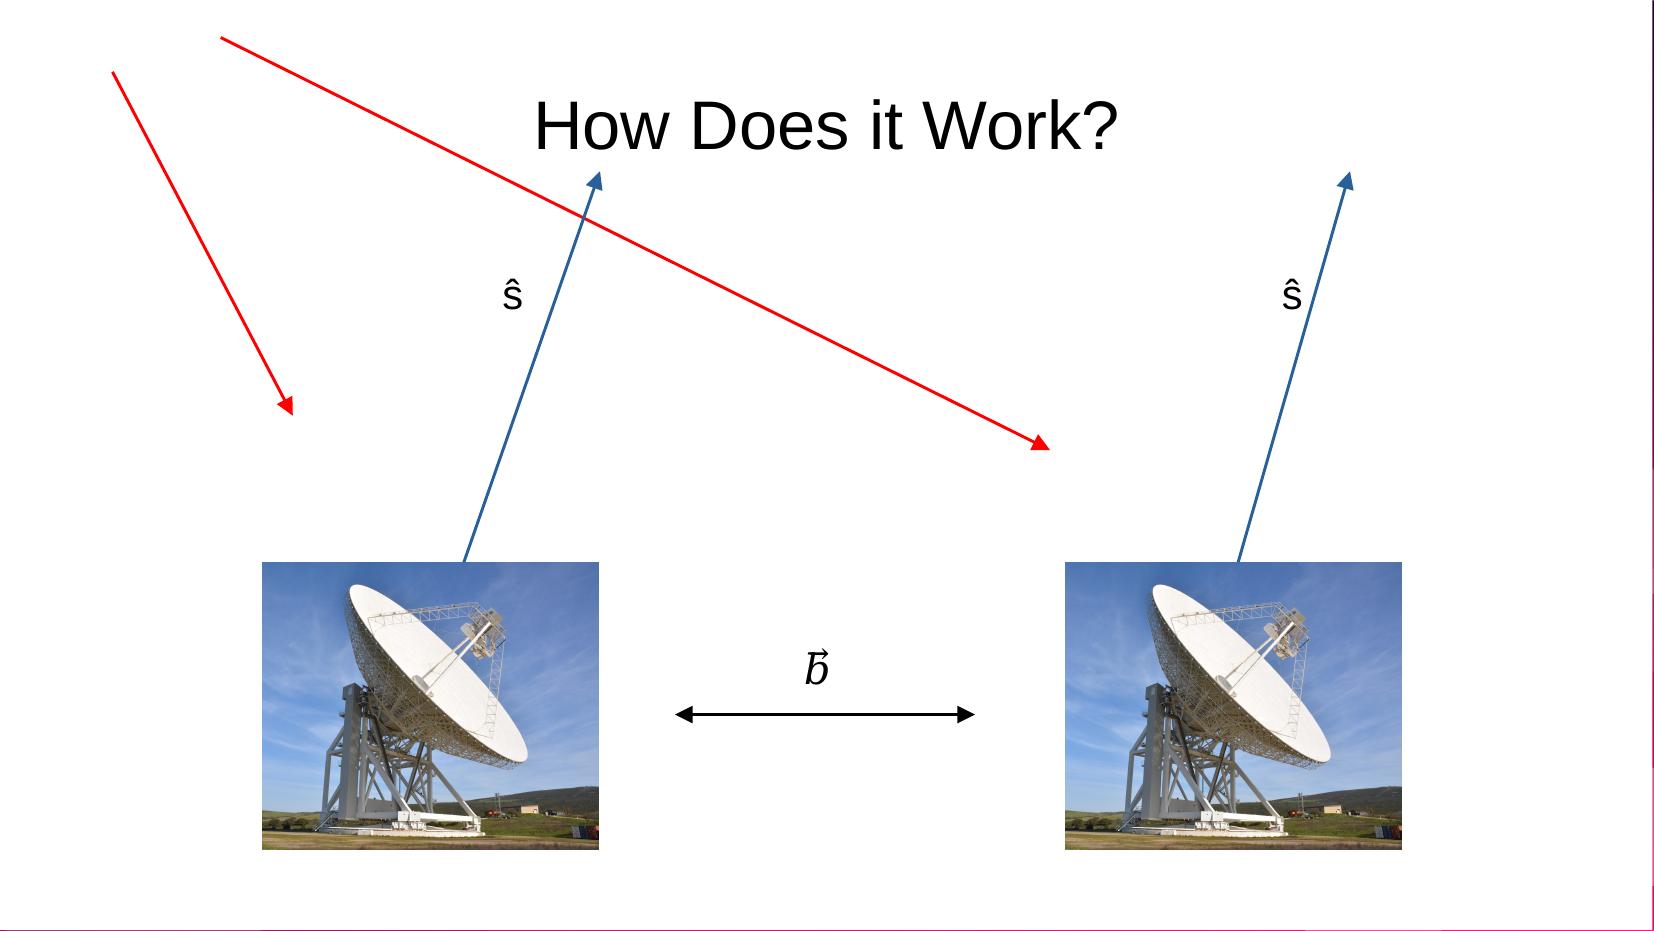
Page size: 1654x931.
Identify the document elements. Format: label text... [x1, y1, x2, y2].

title How Does it Work? [88, 44, 556, 207]
text_box 𝑏⃗ [787, 639, 1013, 790]
title How Does it Work? [240, 44, 1565, 207]
picture [1065, 562, 1402, 850]
picture [262, 562, 599, 850]
text_box ŝ [487, 264, 563, 340]
text_box ŝ [1267, 264, 1343, 340]
